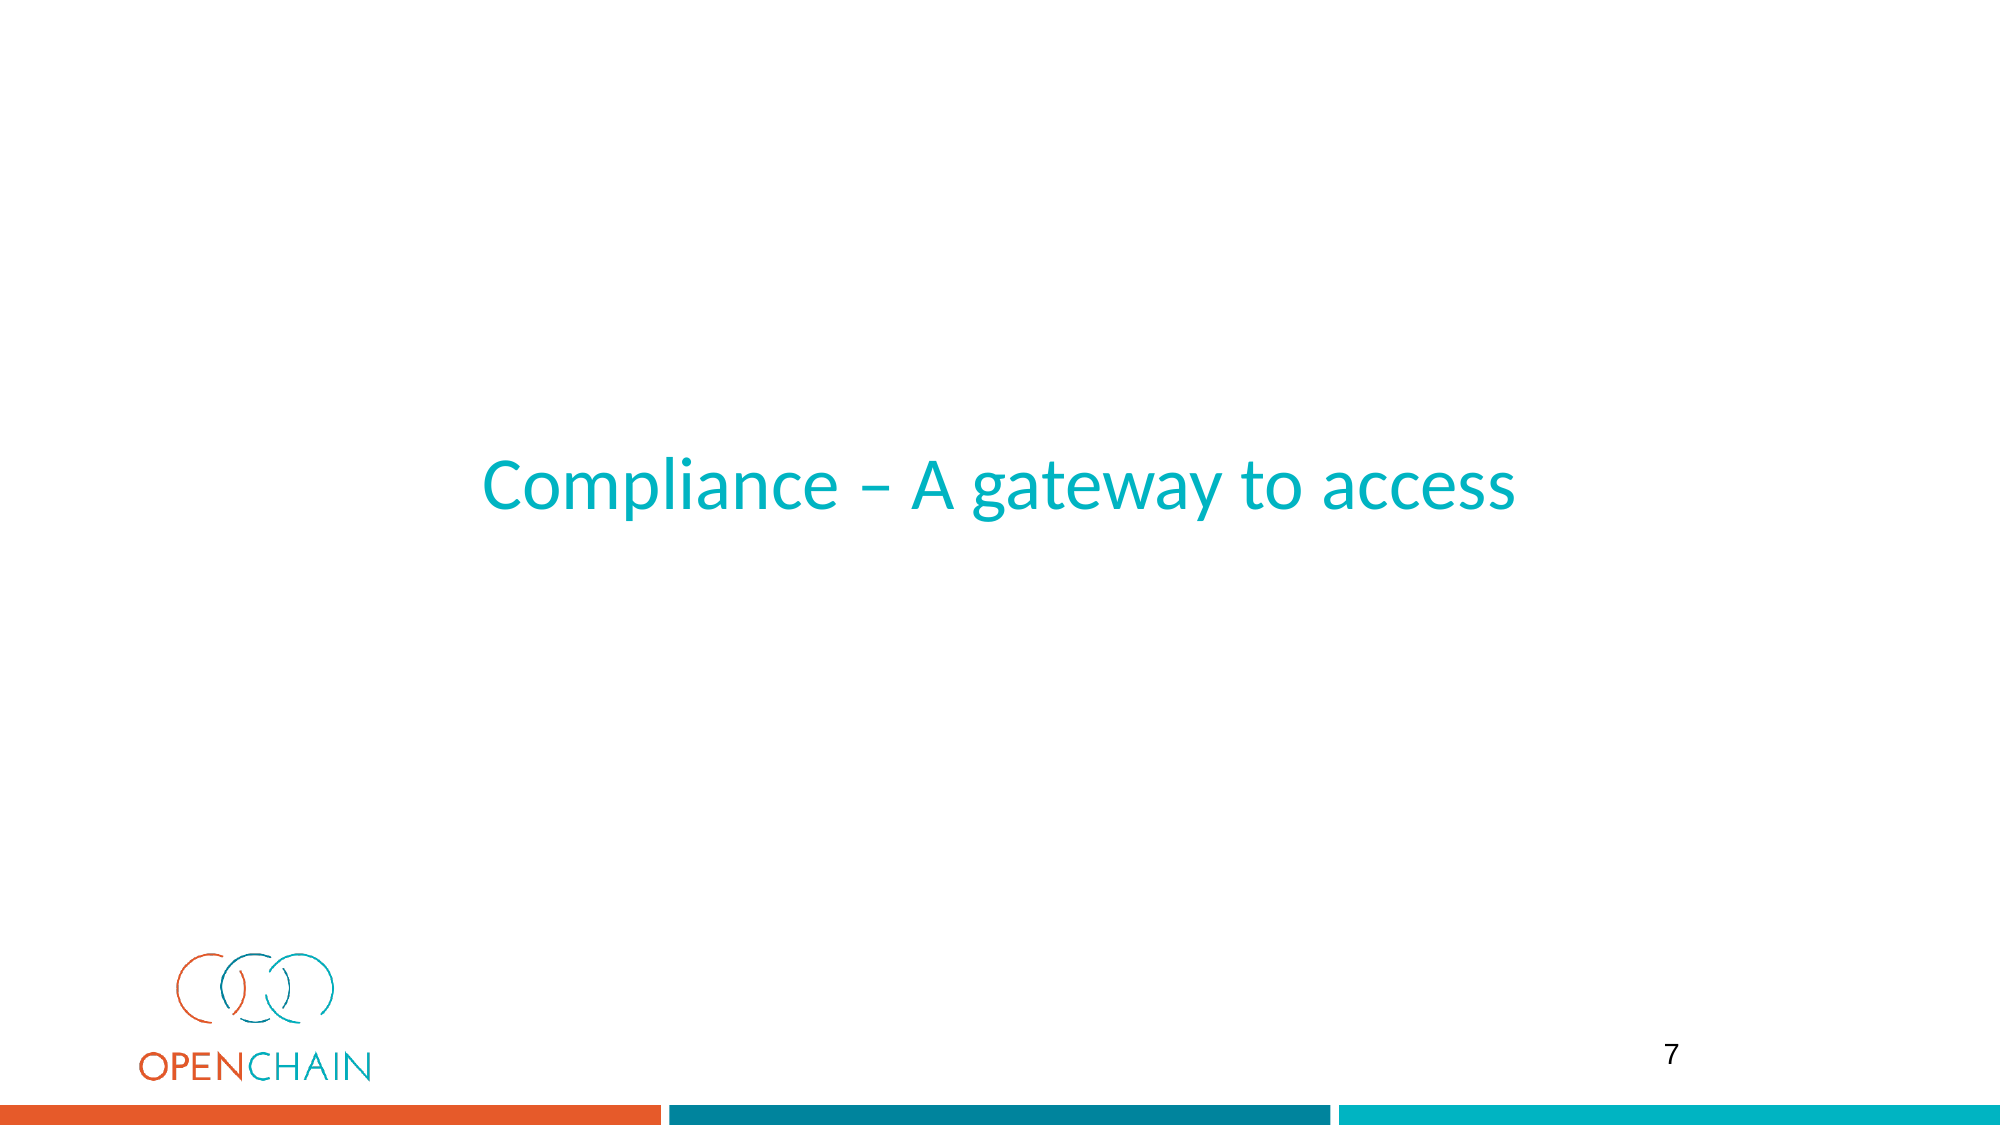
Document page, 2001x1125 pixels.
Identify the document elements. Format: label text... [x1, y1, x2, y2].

title Compliance – A gateway to access [137, 376, 1863, 594]
picture [137, 951, 372, 1082]
slide_number <number> [1648, 1022, 1863, 1083]
